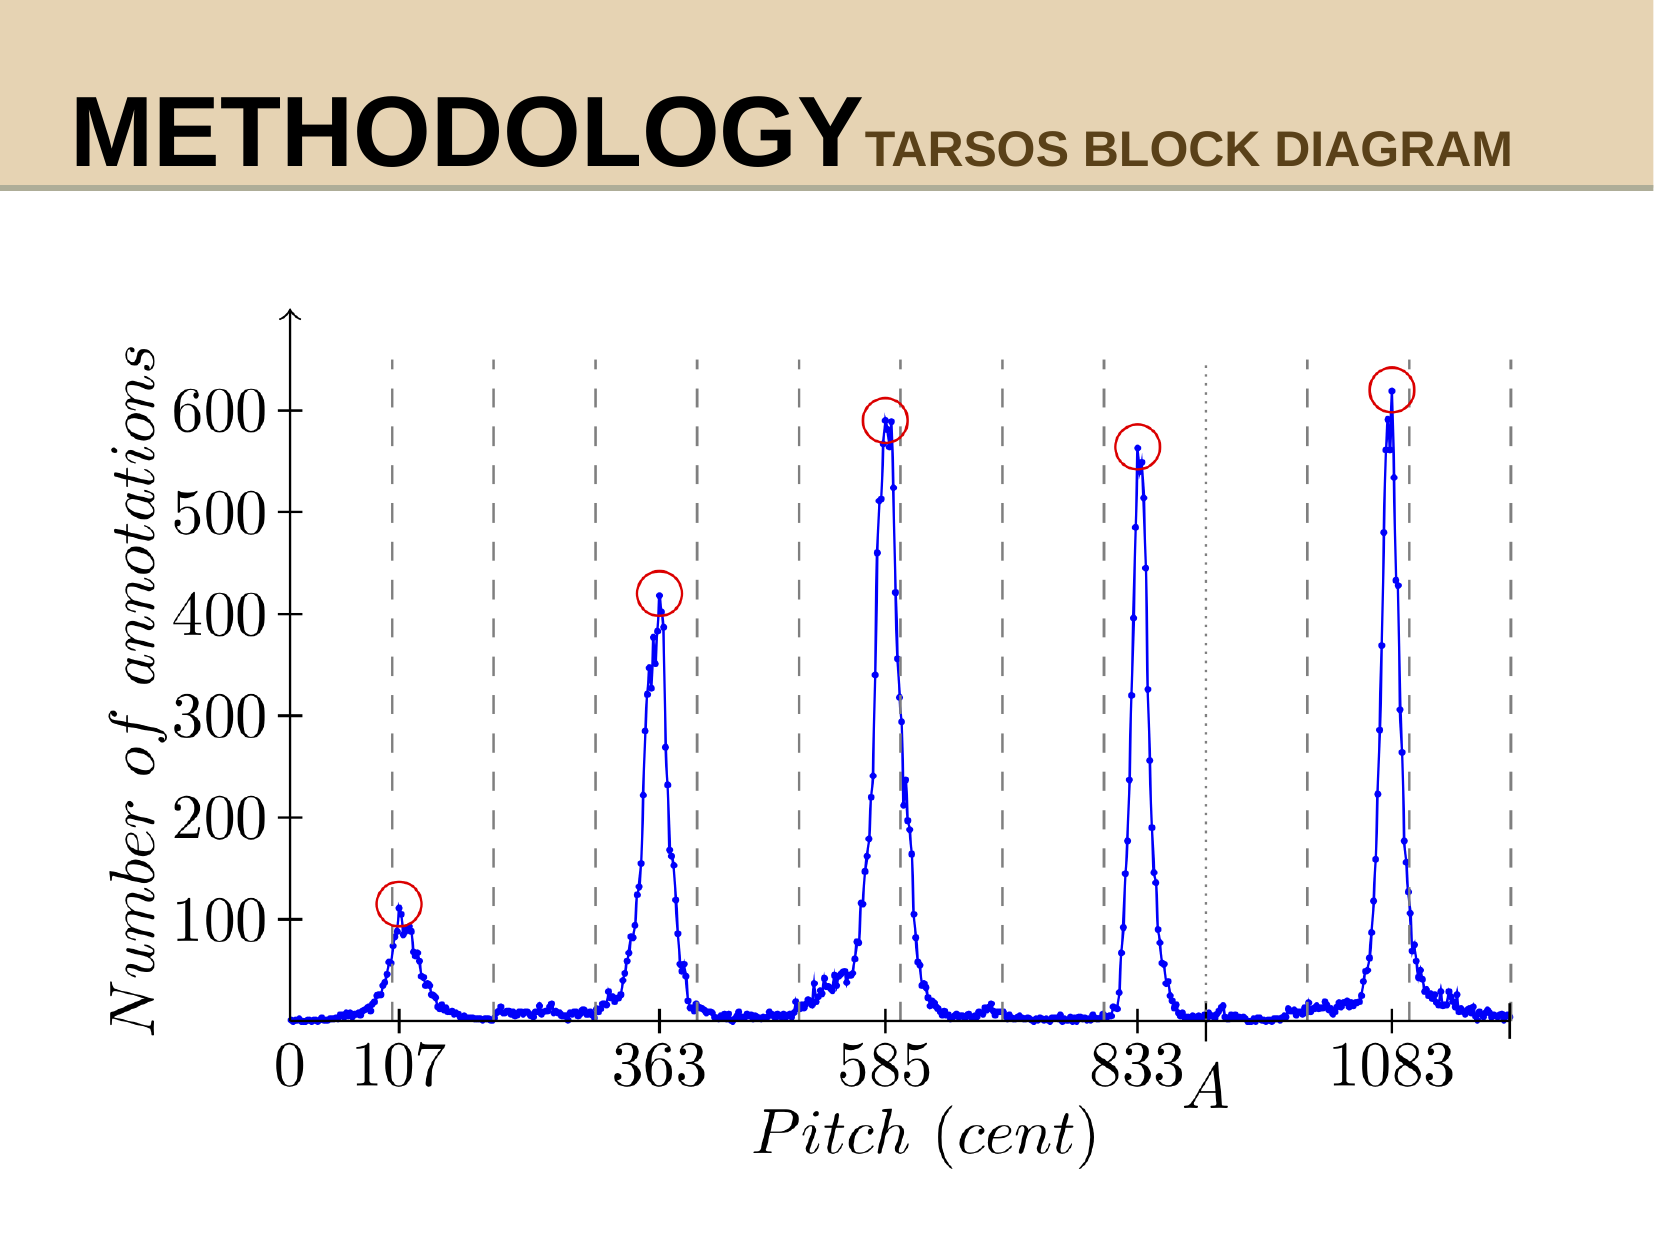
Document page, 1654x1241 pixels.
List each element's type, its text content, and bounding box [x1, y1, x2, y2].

picture [74, 262, 1579, 1189]
title METHODOLOGYTARSOS BLOCK DIAGRAM [0, 0, 1654, 188]
